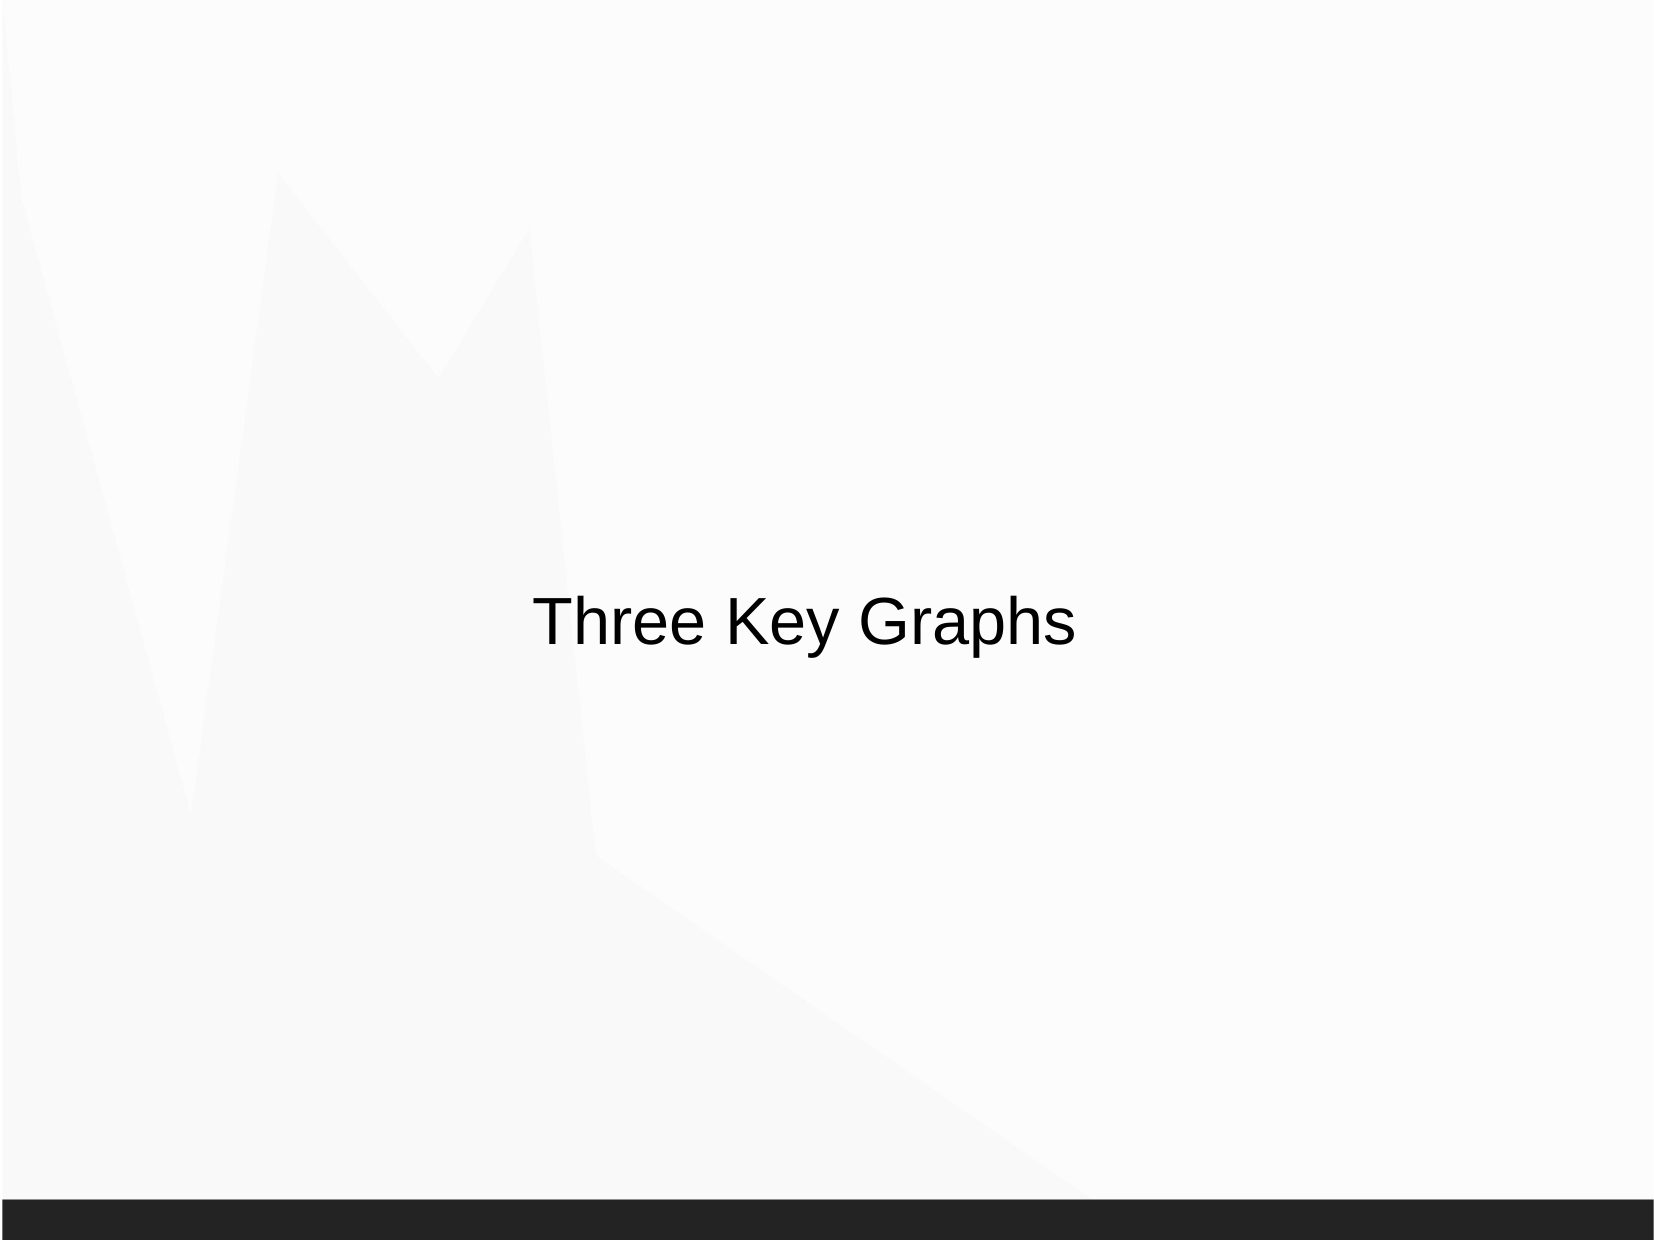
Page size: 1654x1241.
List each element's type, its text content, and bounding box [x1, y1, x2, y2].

title Three Key Graphs [532, 525, 1126, 718]
picture [2, 0, 1654, 1241]
